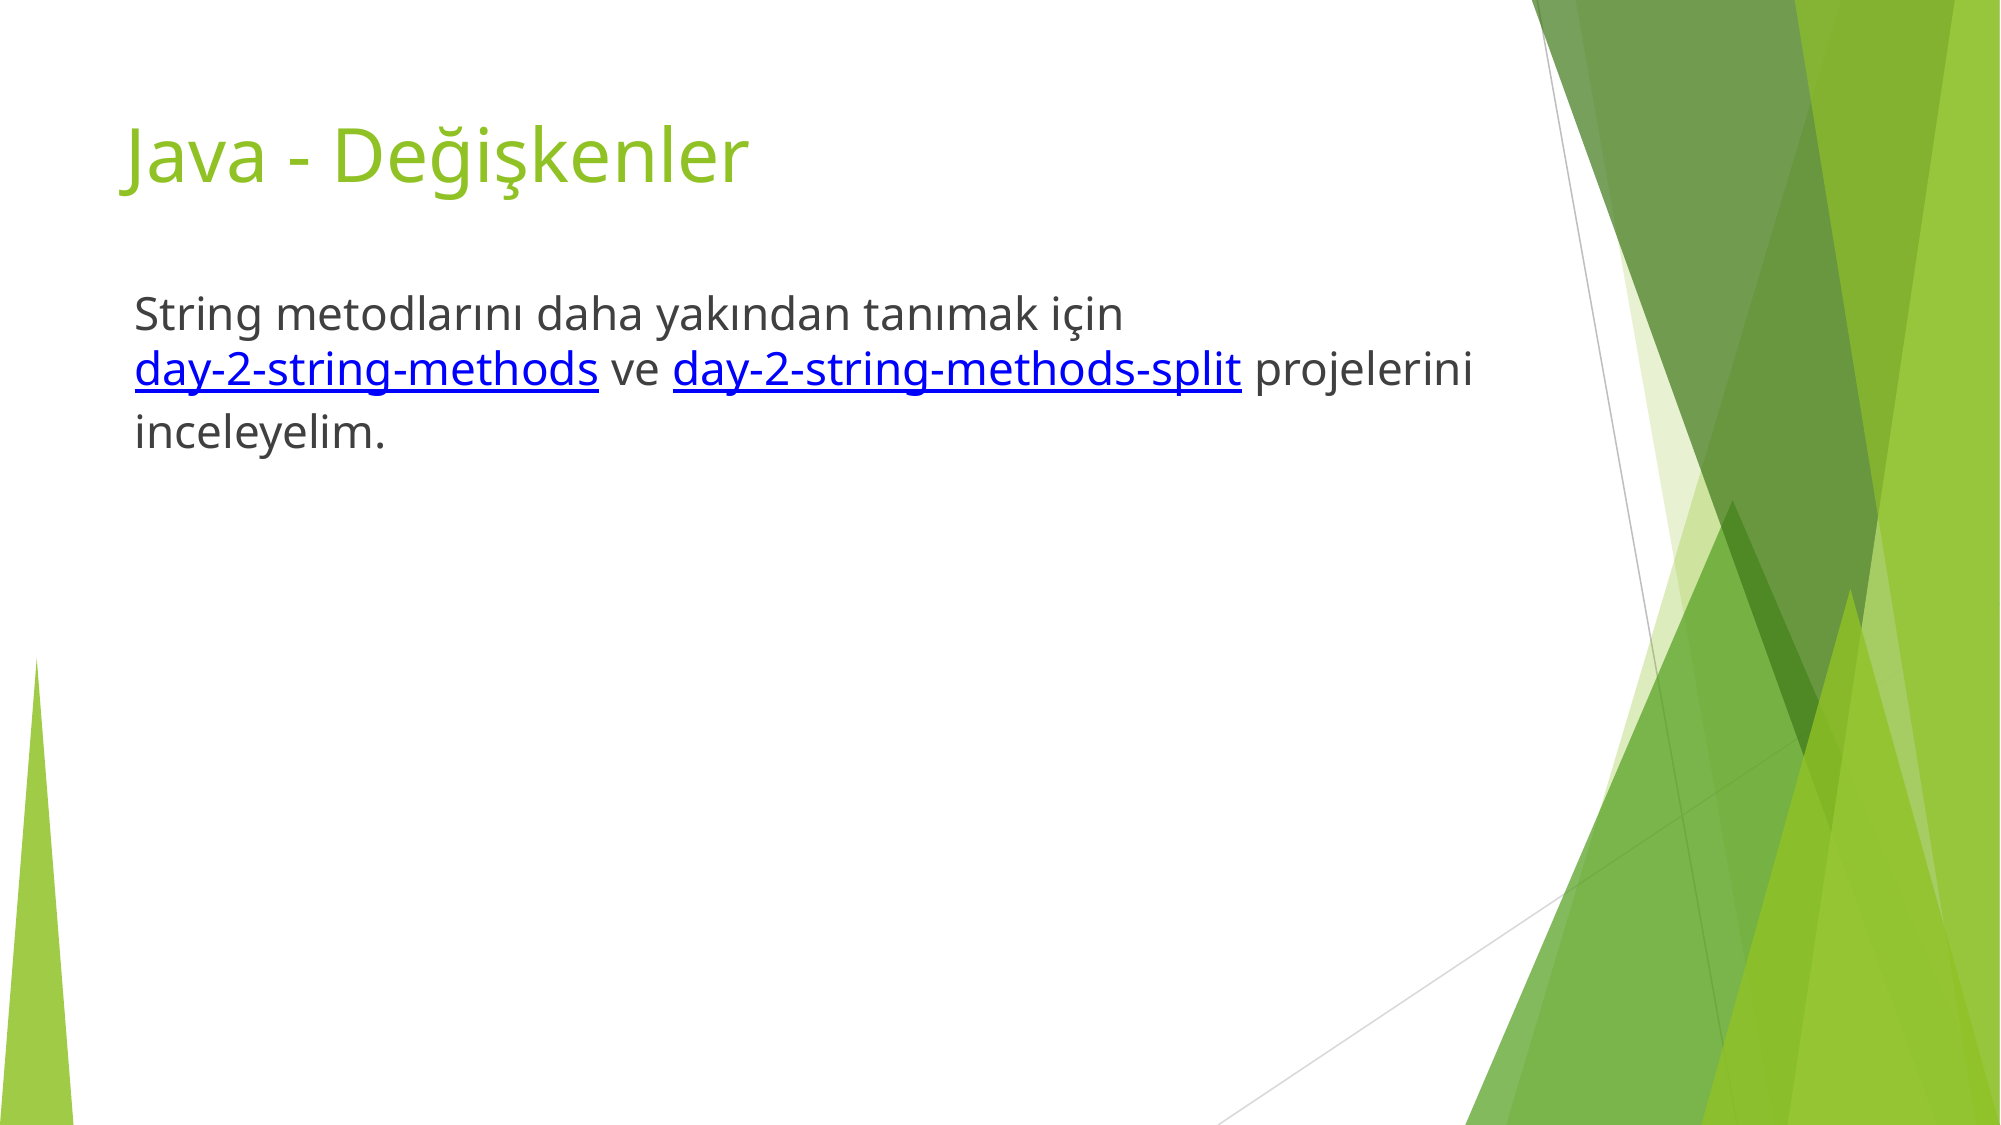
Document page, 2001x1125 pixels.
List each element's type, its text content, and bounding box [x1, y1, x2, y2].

title Java - Değişkenler [111, 99, 1522, 317]
list String metodlarını daha yakından tanımak için day-2-string-methods ve day-2-string-methods-split projelerini inceleyelim. [120, 277, 1531, 436]
